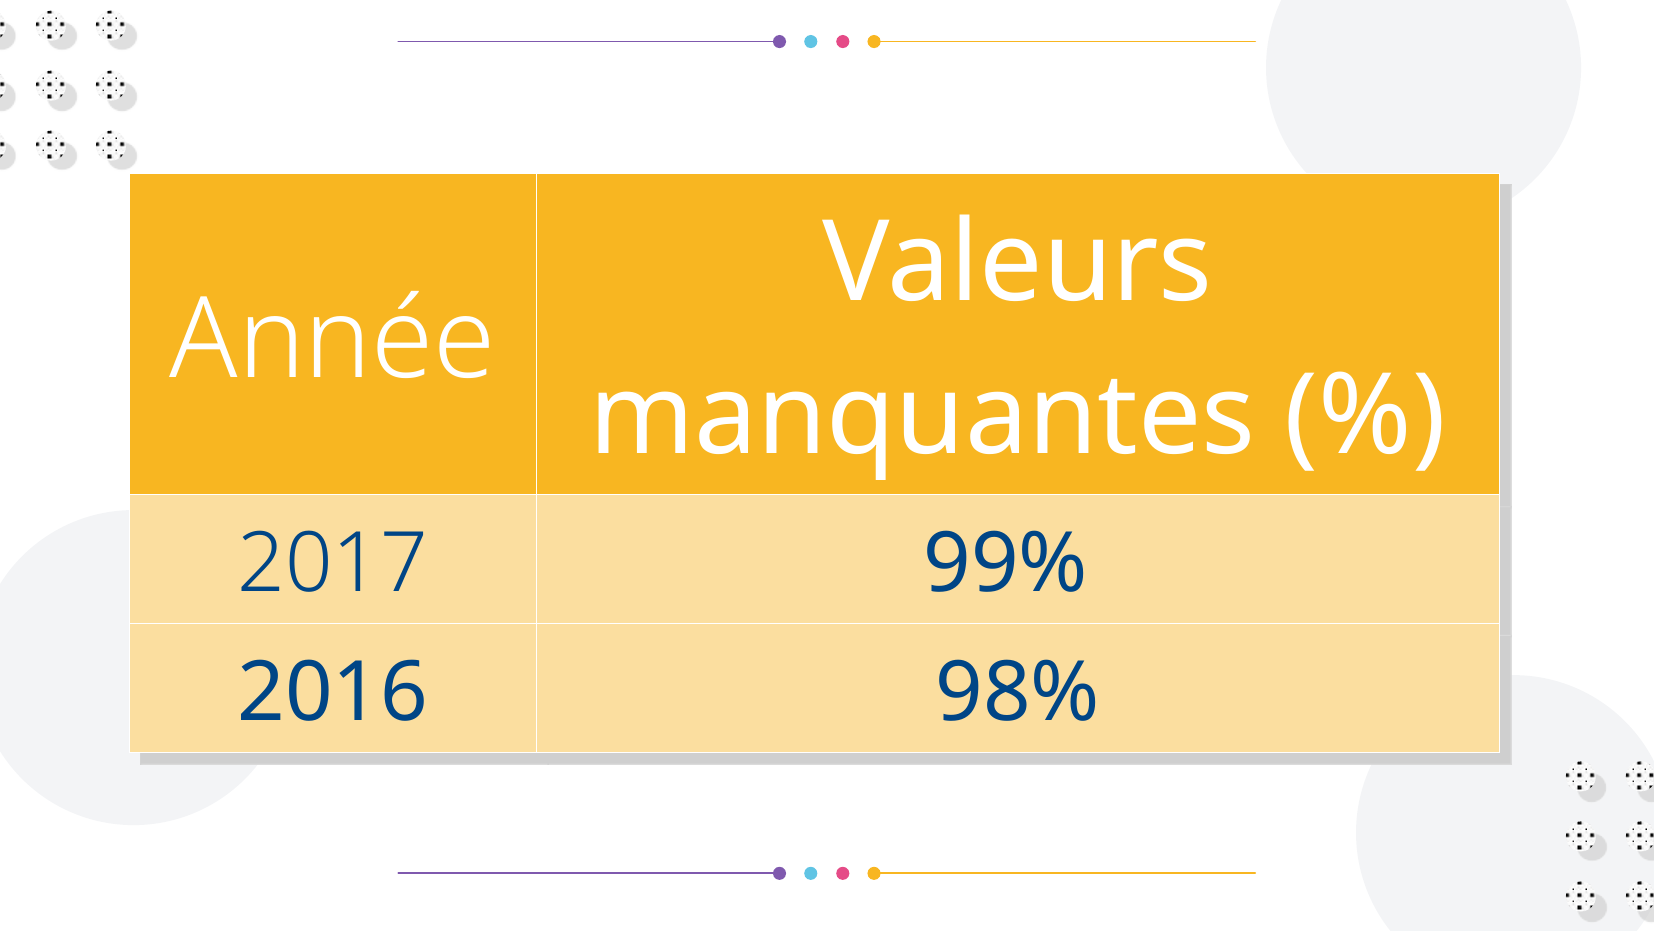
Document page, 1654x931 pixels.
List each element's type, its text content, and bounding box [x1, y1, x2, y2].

table_cell 98% [537, 624, 1499, 752]
text_box [867, 866, 881, 880]
text_box [804, 34, 818, 49]
text_box [772, 34, 787, 49]
picture [1565, 821, 1596, 852]
table_header Valeurs manquantes (%) [537, 174, 1499, 494]
picture [35, 10, 66, 41]
table_cell 99% [537, 495, 1499, 623]
text_box [772, 866, 787, 880]
table_cell 2016 [130, 624, 536, 752]
picture [1565, 881, 1596, 912]
picture [0, 133, 7, 158]
picture [1565, 761, 1596, 792]
picture [1625, 881, 1654, 912]
picture [35, 70, 66, 101]
text_box [836, 34, 850, 49]
picture [1625, 761, 1654, 792]
picture [0, 13, 6, 38]
picture [0, 73, 6, 98]
picture [95, 130, 127, 161]
picture [95, 10, 126, 41]
text_box [867, 34, 881, 49]
text_box [804, 866, 818, 880]
text_box [836, 866, 850, 880]
picture [1625, 821, 1654, 852]
table_header Année [130, 174, 536, 494]
table_cell 2017 [130, 495, 536, 623]
picture [35, 130, 67, 161]
picture [95, 70, 126, 101]
